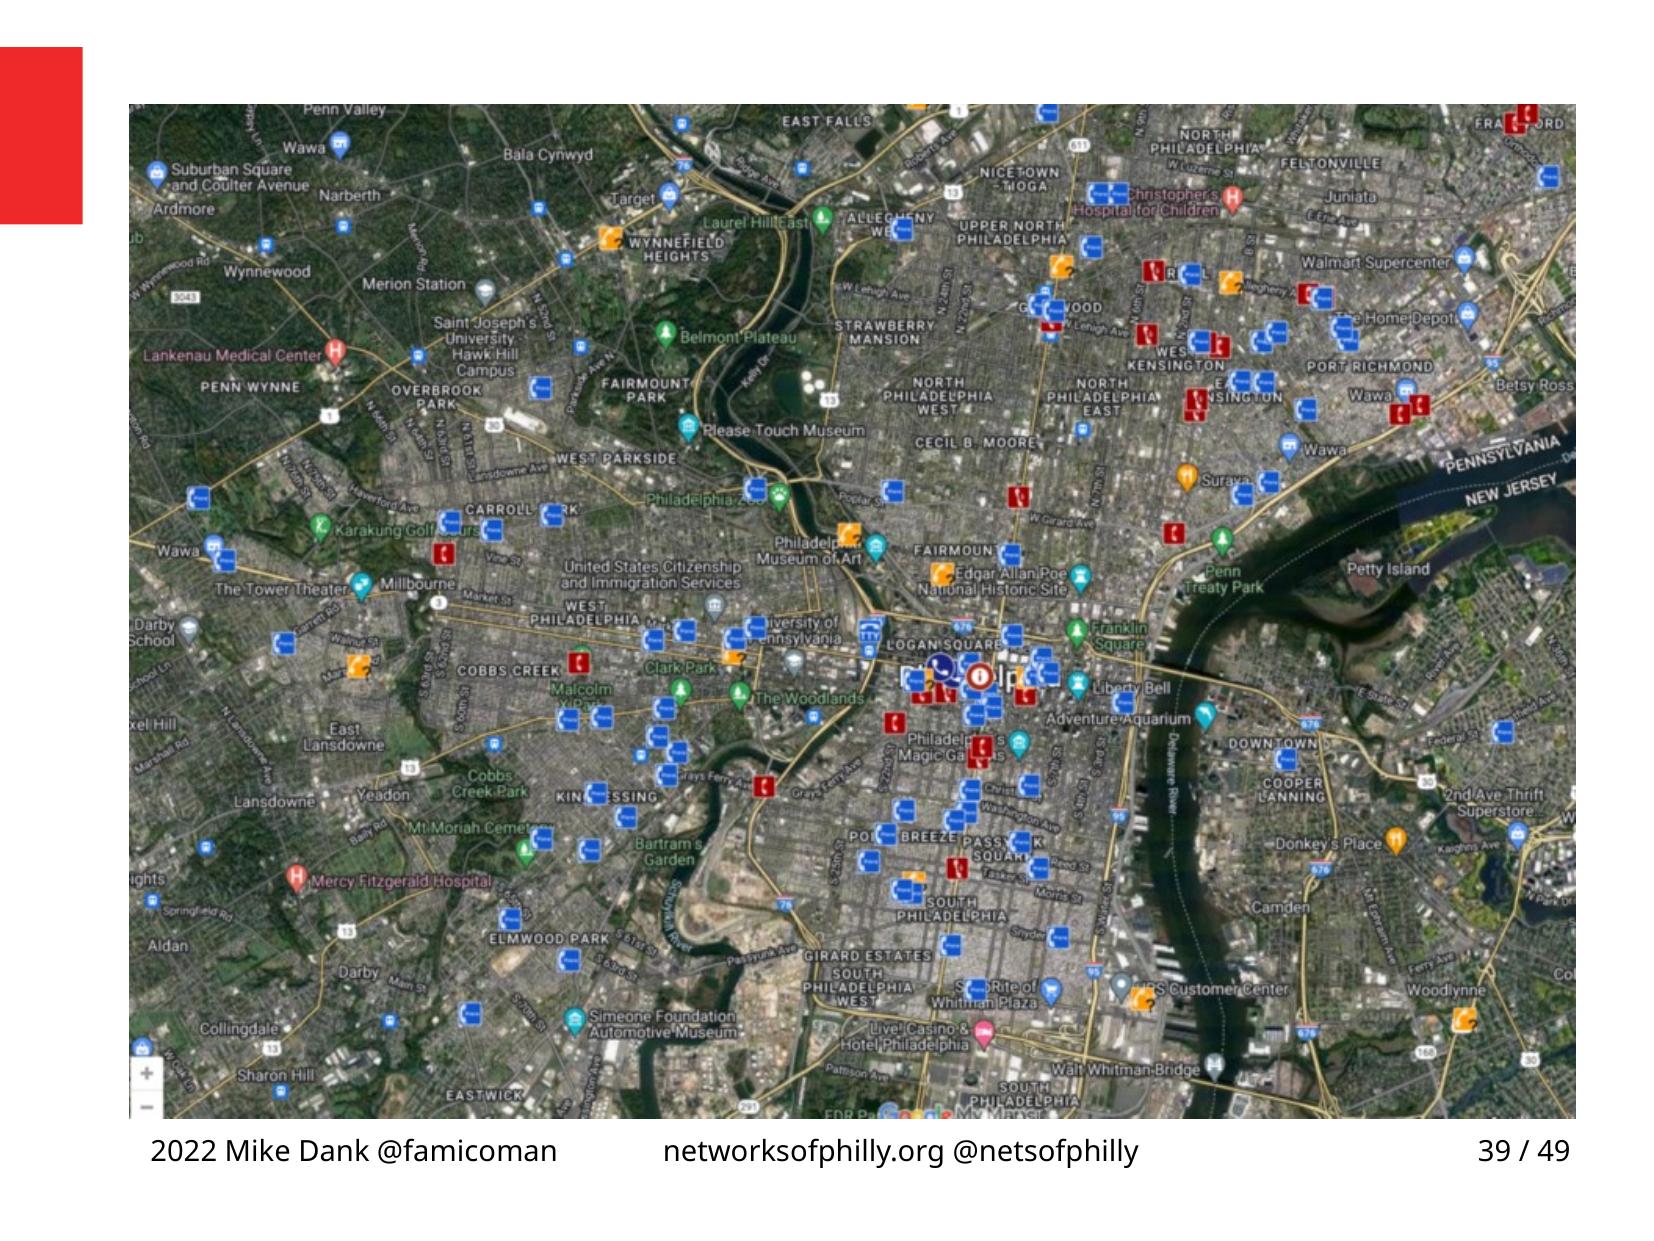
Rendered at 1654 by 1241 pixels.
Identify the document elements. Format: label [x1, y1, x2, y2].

picture [129, 104, 1576, 1119]
